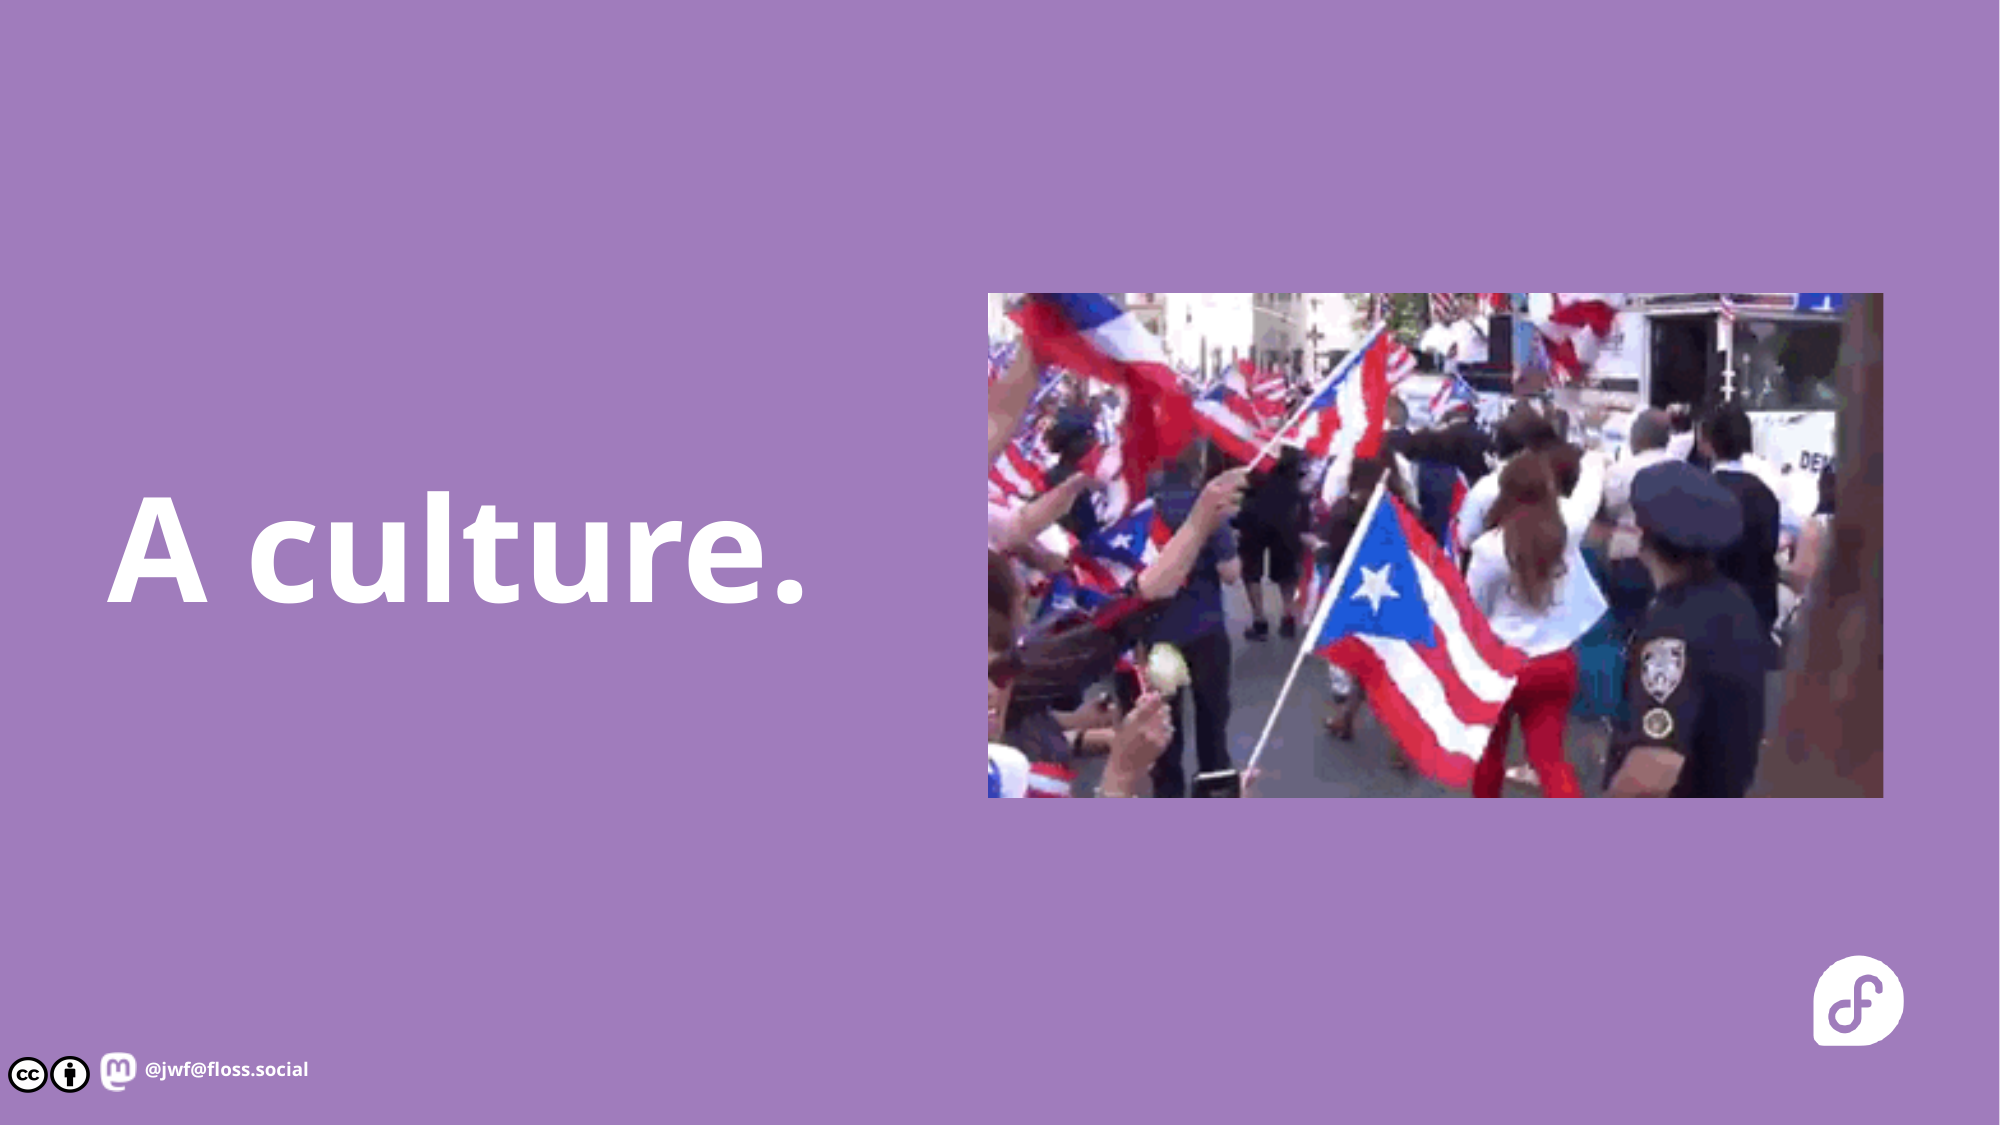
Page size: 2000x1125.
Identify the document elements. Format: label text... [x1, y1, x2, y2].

list @jwf@floss.social [135, 1047, 319, 1084]
picture [100, 1052, 137, 1092]
title A culture. [107, 98, 1500, 994]
picture [988, 293, 1884, 798]
picture [8, 1057, 48, 1093]
picture [50, 1056, 90, 1093]
picture [1813, 955, 1904, 1046]
